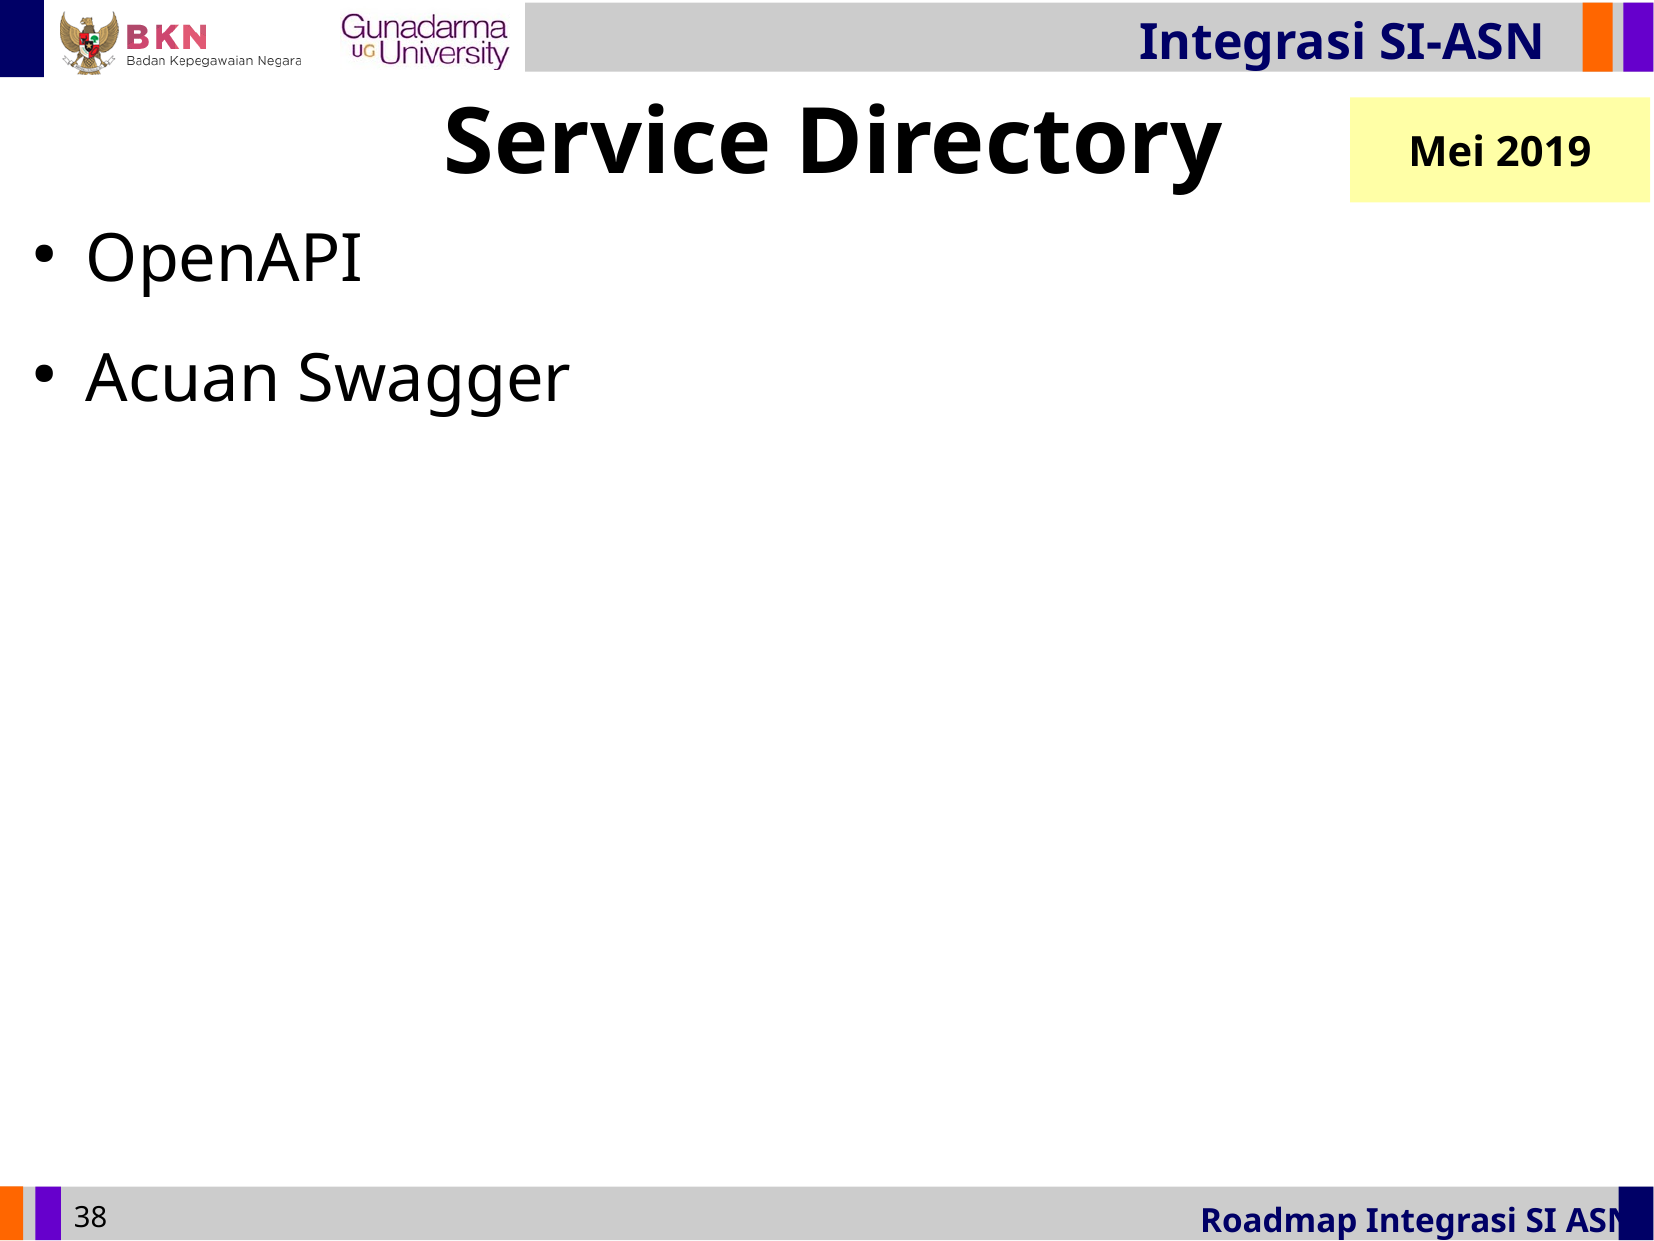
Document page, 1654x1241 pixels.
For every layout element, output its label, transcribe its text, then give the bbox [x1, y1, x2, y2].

title Service Directory [77, 75, 1591, 202]
list OpenAPI Acuan Swagger [14, 210, 1630, 1176]
picture [340, 0, 510, 70]
picture [60, 11, 301, 75]
text_box Mei 2019 [1350, 97, 1651, 203]
